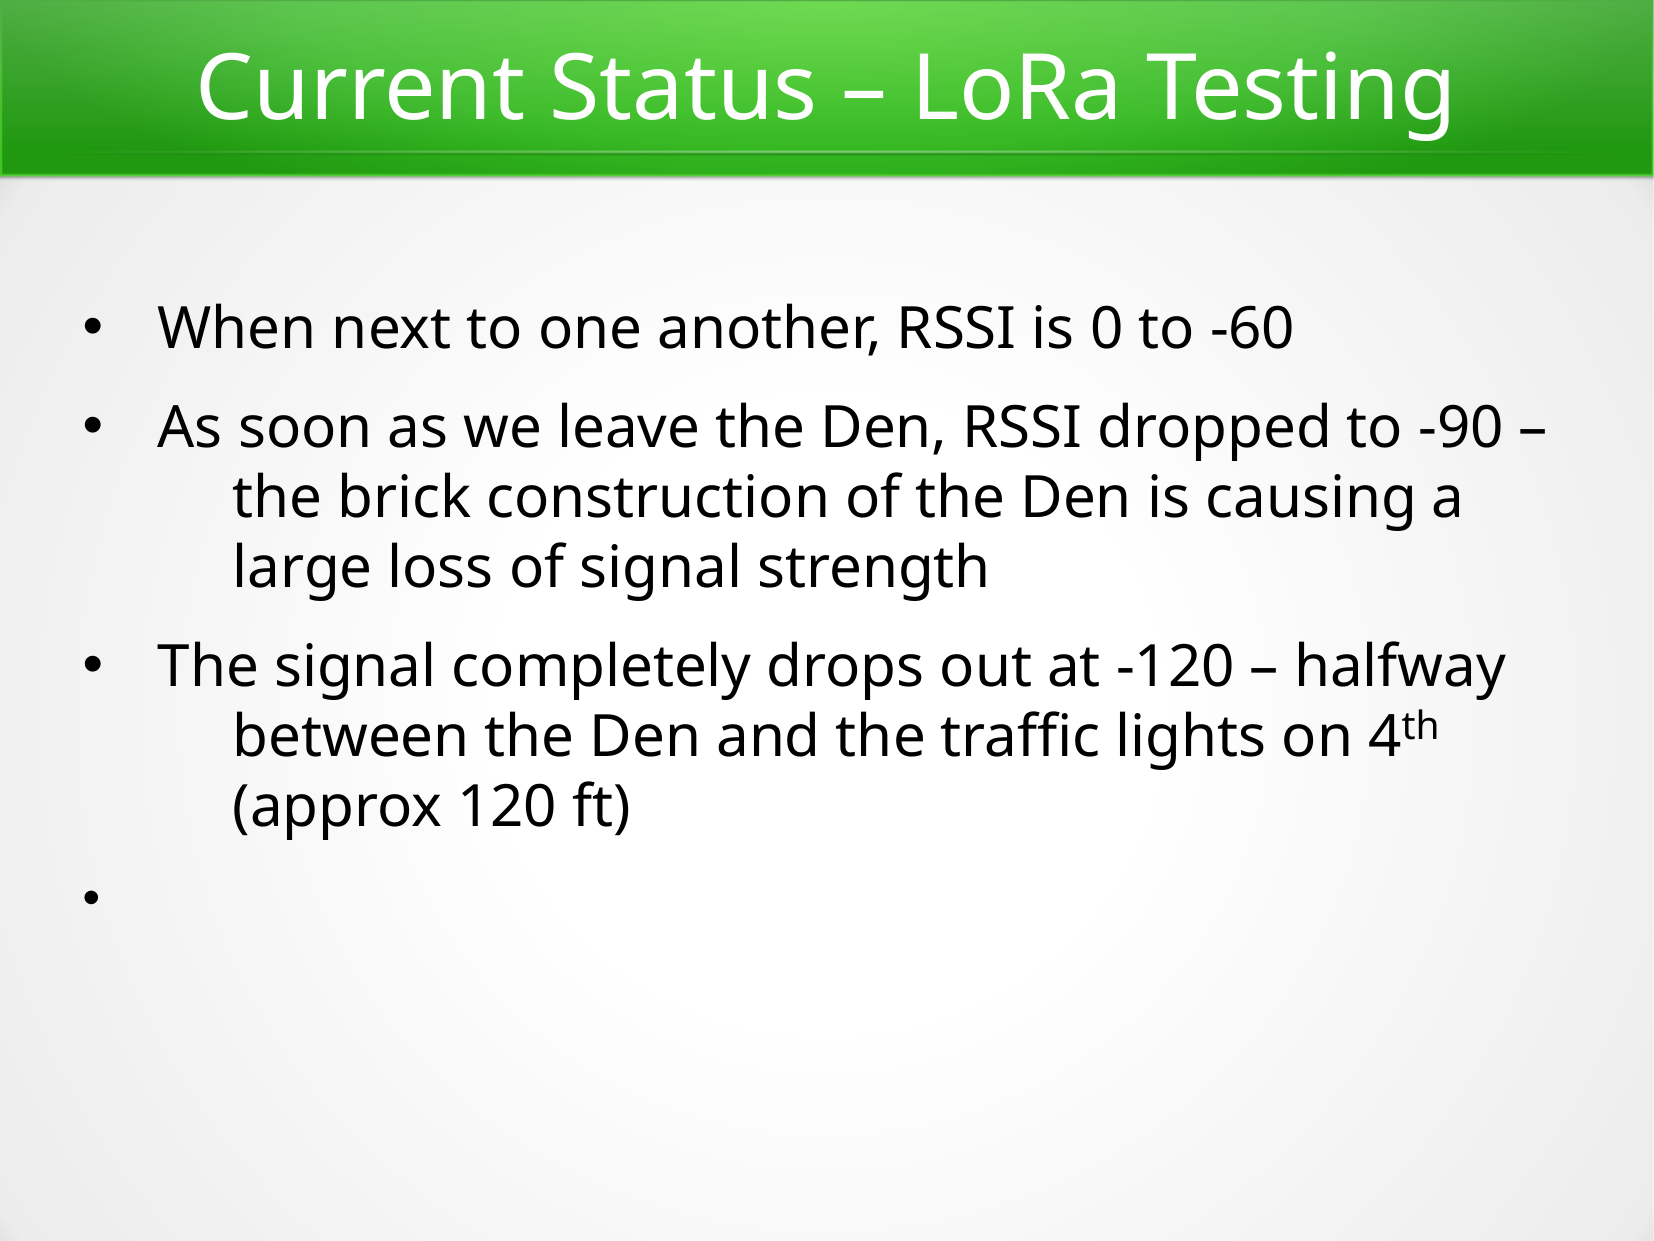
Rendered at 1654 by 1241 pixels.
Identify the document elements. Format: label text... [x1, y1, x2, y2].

list When next to one another, RSSI is 0 to -60 As soon as we leave the Den, RSSI dropped to -90 – the brick construction of the Den is causing a large loss of signal strength The signal completely drops out at -120 – halfway between the Den and the traffic lights on 4th (approx 120 ft) [82, 290, 1571, 1010]
title Current Status – LoRa Testing [82, 11, 1571, 154]
